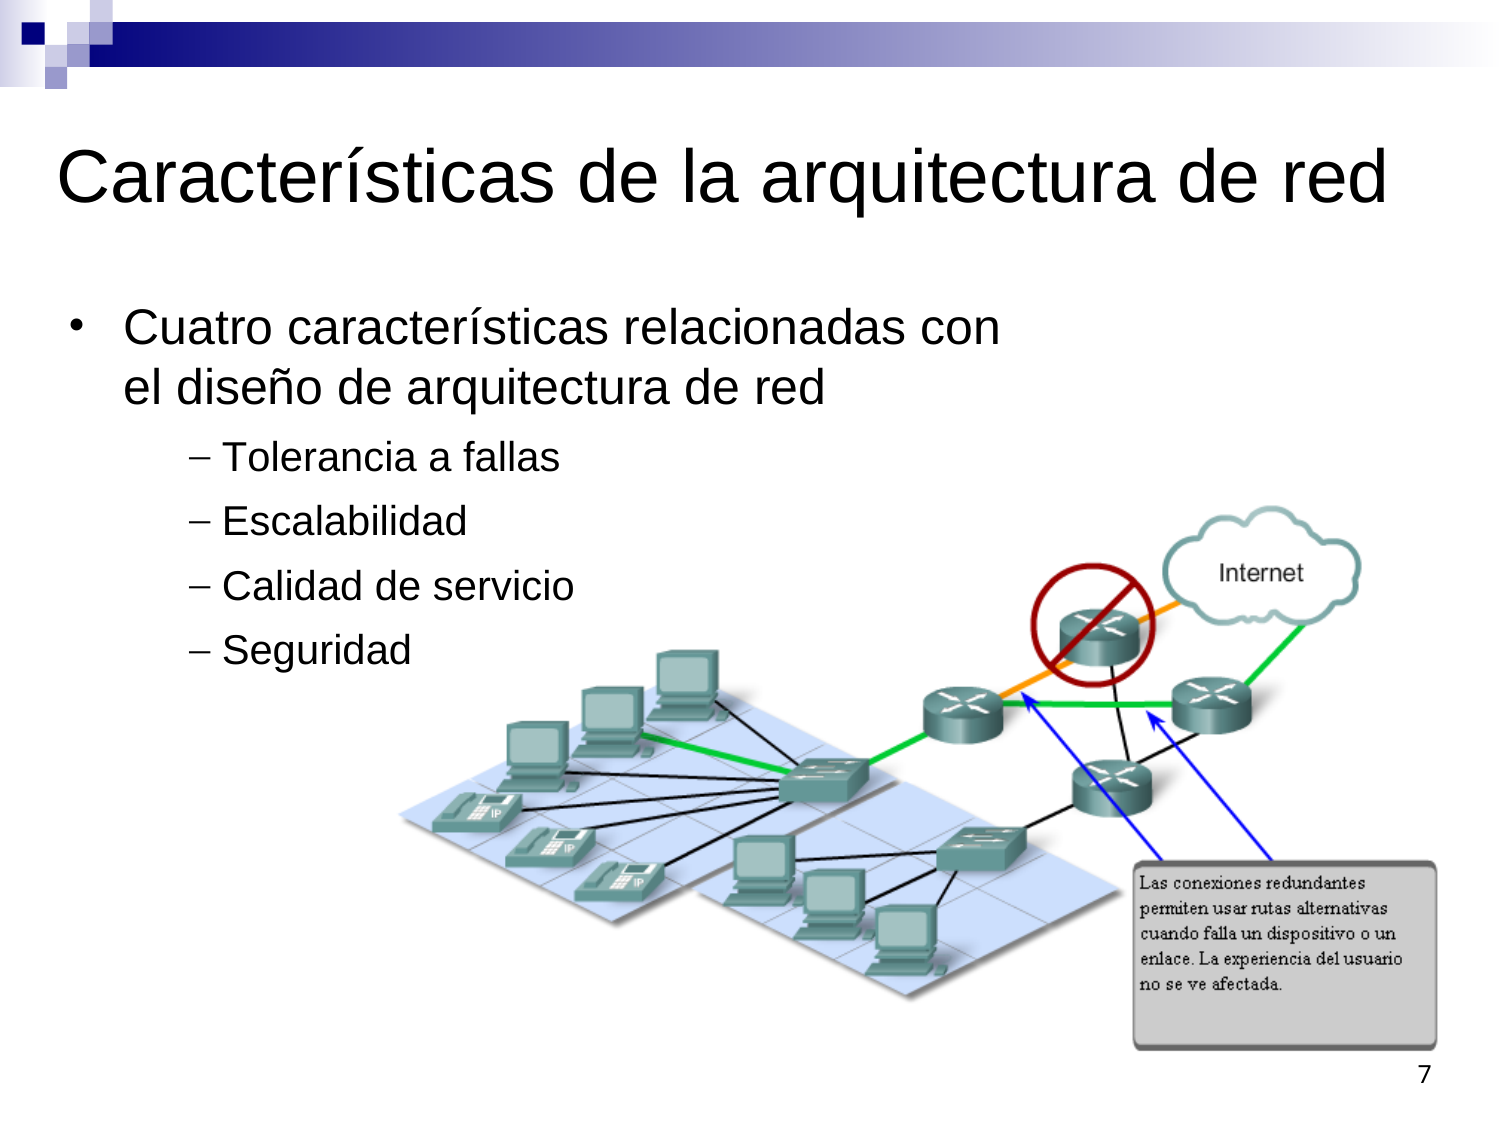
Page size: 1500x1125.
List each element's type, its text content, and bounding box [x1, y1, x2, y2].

picture [391, 479, 1451, 1063]
text_box Cuatro características relacionadas con el diseño de arquitectura de red Tolerancia a fallas Escalabilidad Calidad de servicio Seguridad [53, 287, 1356, 693]
text_box <número> [1074, 1025, 1447, 1101]
text_box Características de la arquitectura de red [41, 54, 1500, 290]
